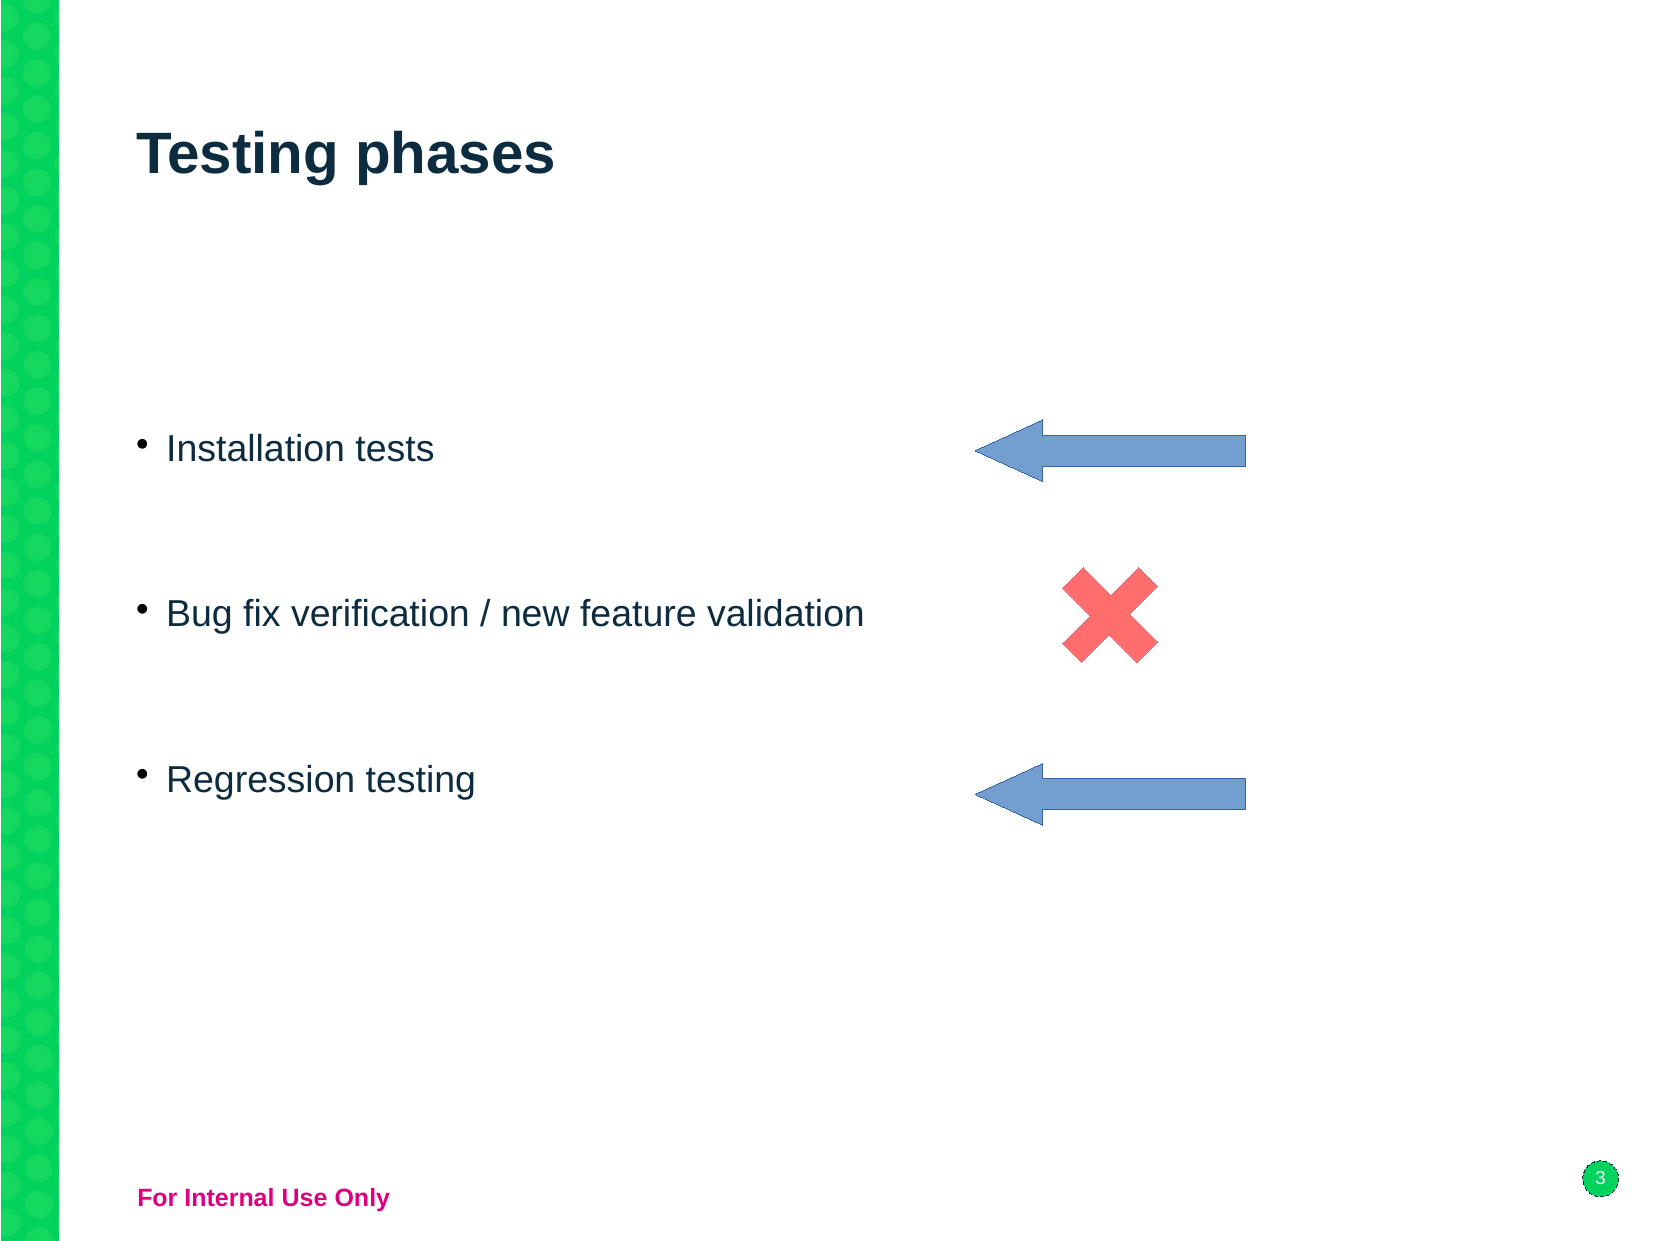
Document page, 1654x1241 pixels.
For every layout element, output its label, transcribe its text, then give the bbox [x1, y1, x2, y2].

title Testing phases [121, 49, 1531, 257]
text_box [975, 763, 1246, 826]
list Installation tests Bug fix verification / new feature validation Regression testing [121, 300, 1531, 961]
text_box For Internal Use Only [122, 1175, 406, 1234]
text_box [1062, 567, 1158, 663]
text_box [975, 419, 1246, 482]
picture [1, 0, 59, 1241]
